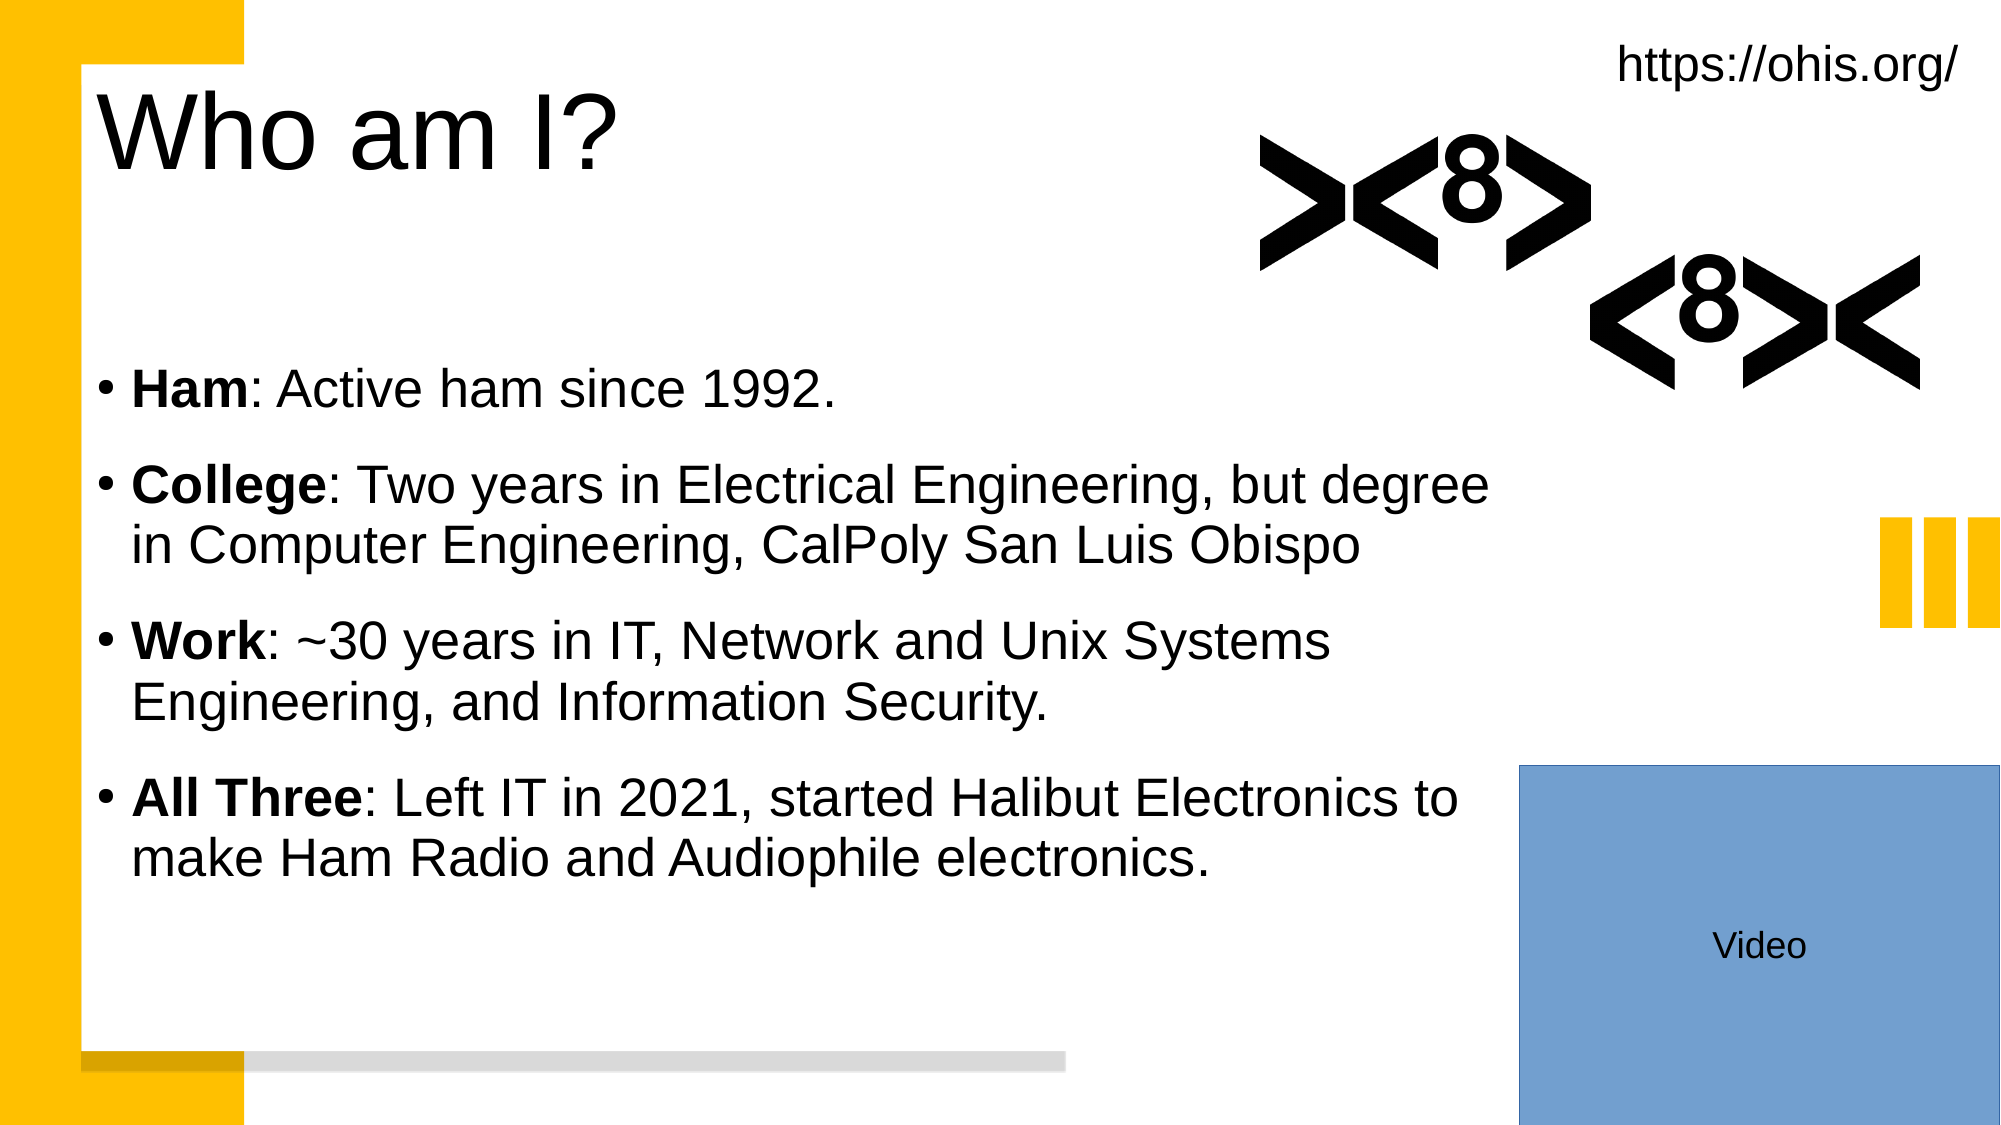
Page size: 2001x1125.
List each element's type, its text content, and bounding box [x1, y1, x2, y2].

text_box Who am I? [81, 64, 1921, 201]
text_box Ham: Active ham since 1992. College: Two years in Electrical Engineering, but degree in Computer Engineering, CalPoly San Luis Obispo Work: ~30 years in IT, Network and Unix Systems Engineering, and Information Security. All Three: Left IT in 2021, started Halibut Electronics to make Ham Radio and Audiophile electronics. [81, 254, 1516, 1053]
text_box Video [1519, 765, 2000, 1125]
picture [1260, 134, 1921, 390]
text_box https://ohis.org/ [1590, 29, 1974, 105]
text_box [0, 0, 2000, 1125]
